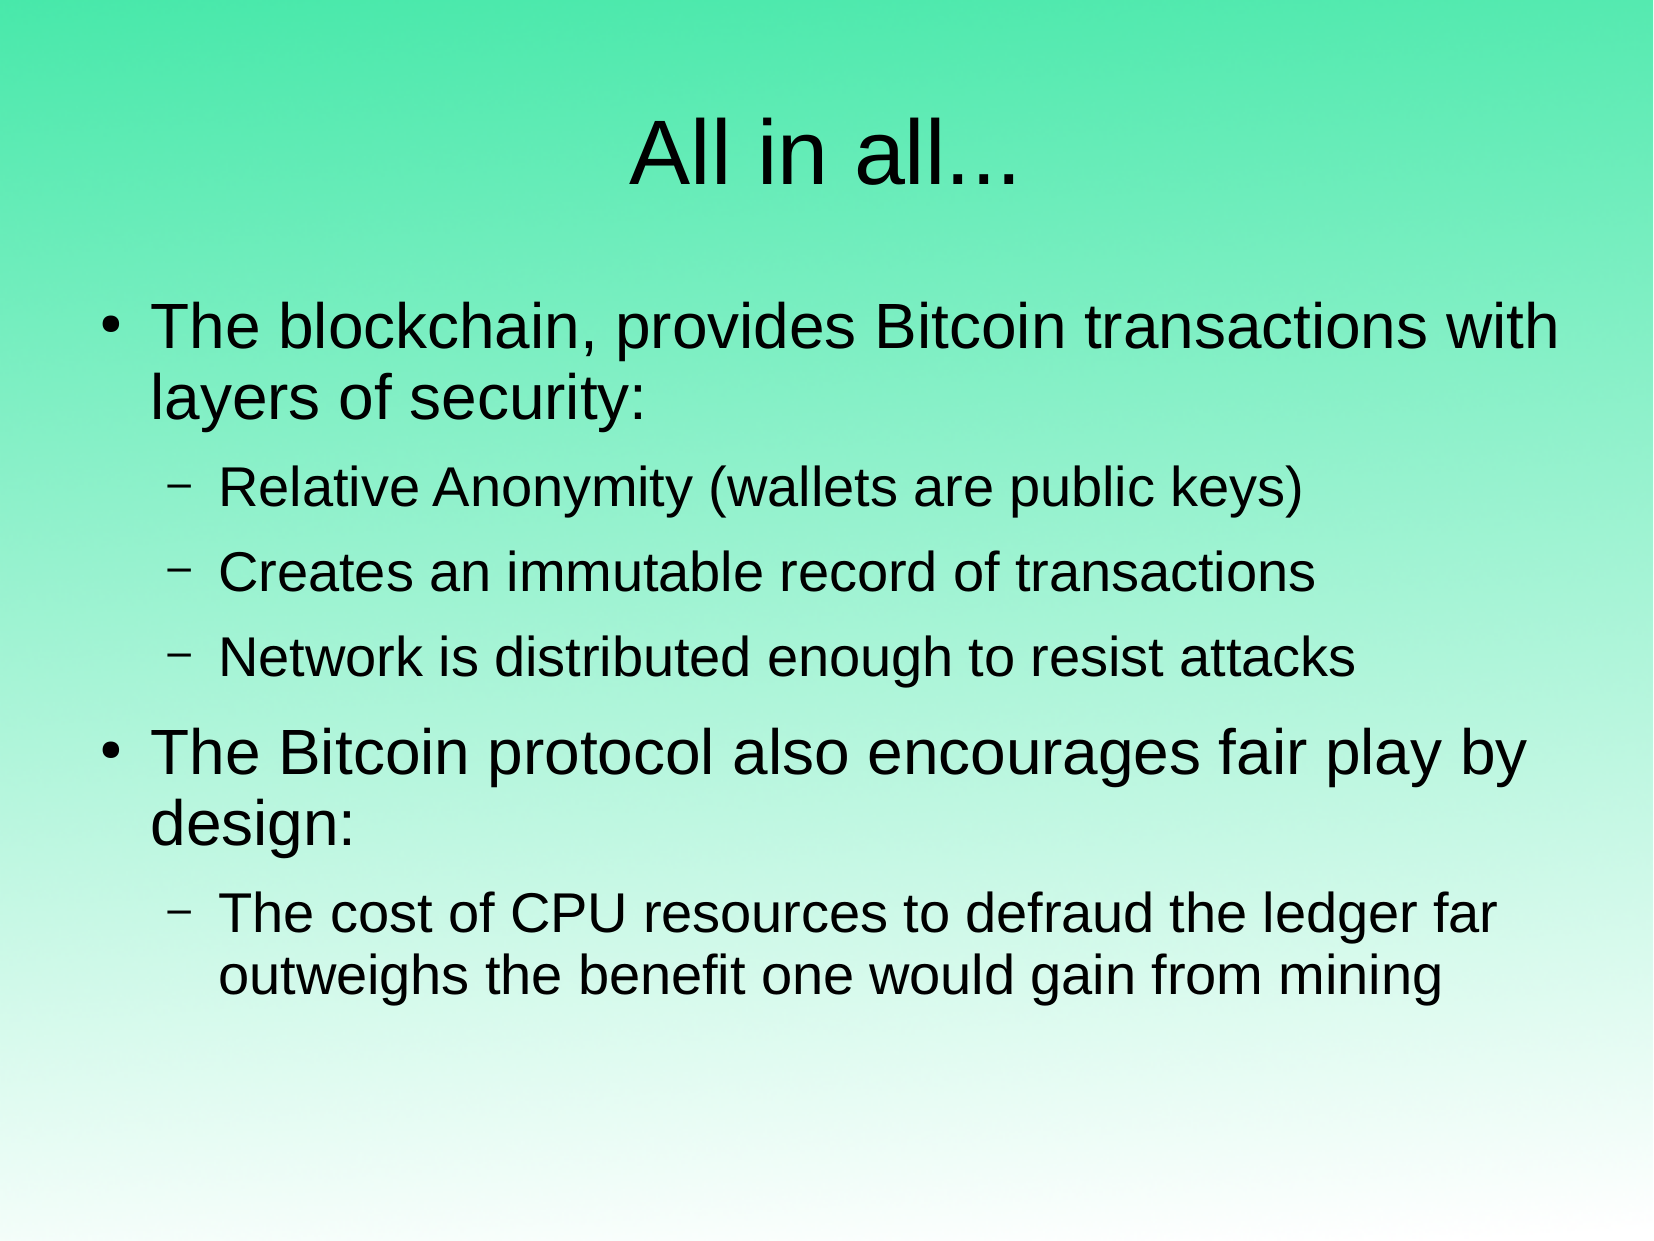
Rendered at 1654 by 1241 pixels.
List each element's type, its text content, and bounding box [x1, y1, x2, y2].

list The blockchain, provides Bitcoin transactions with layers of security: Relative Anonymity (wallets are public keys) Creates an immutable record of transactions Network is distributed enough to resist attacks The Bitcoin protocol also encourages fair play by design: The cost of CPU resources to defraud the ledger far outweighs the benefit one would gain from mining [82, 290, 1571, 1010]
title All in all... [82, 49, 1571, 257]
picture [0, 0, 1654, 1241]
